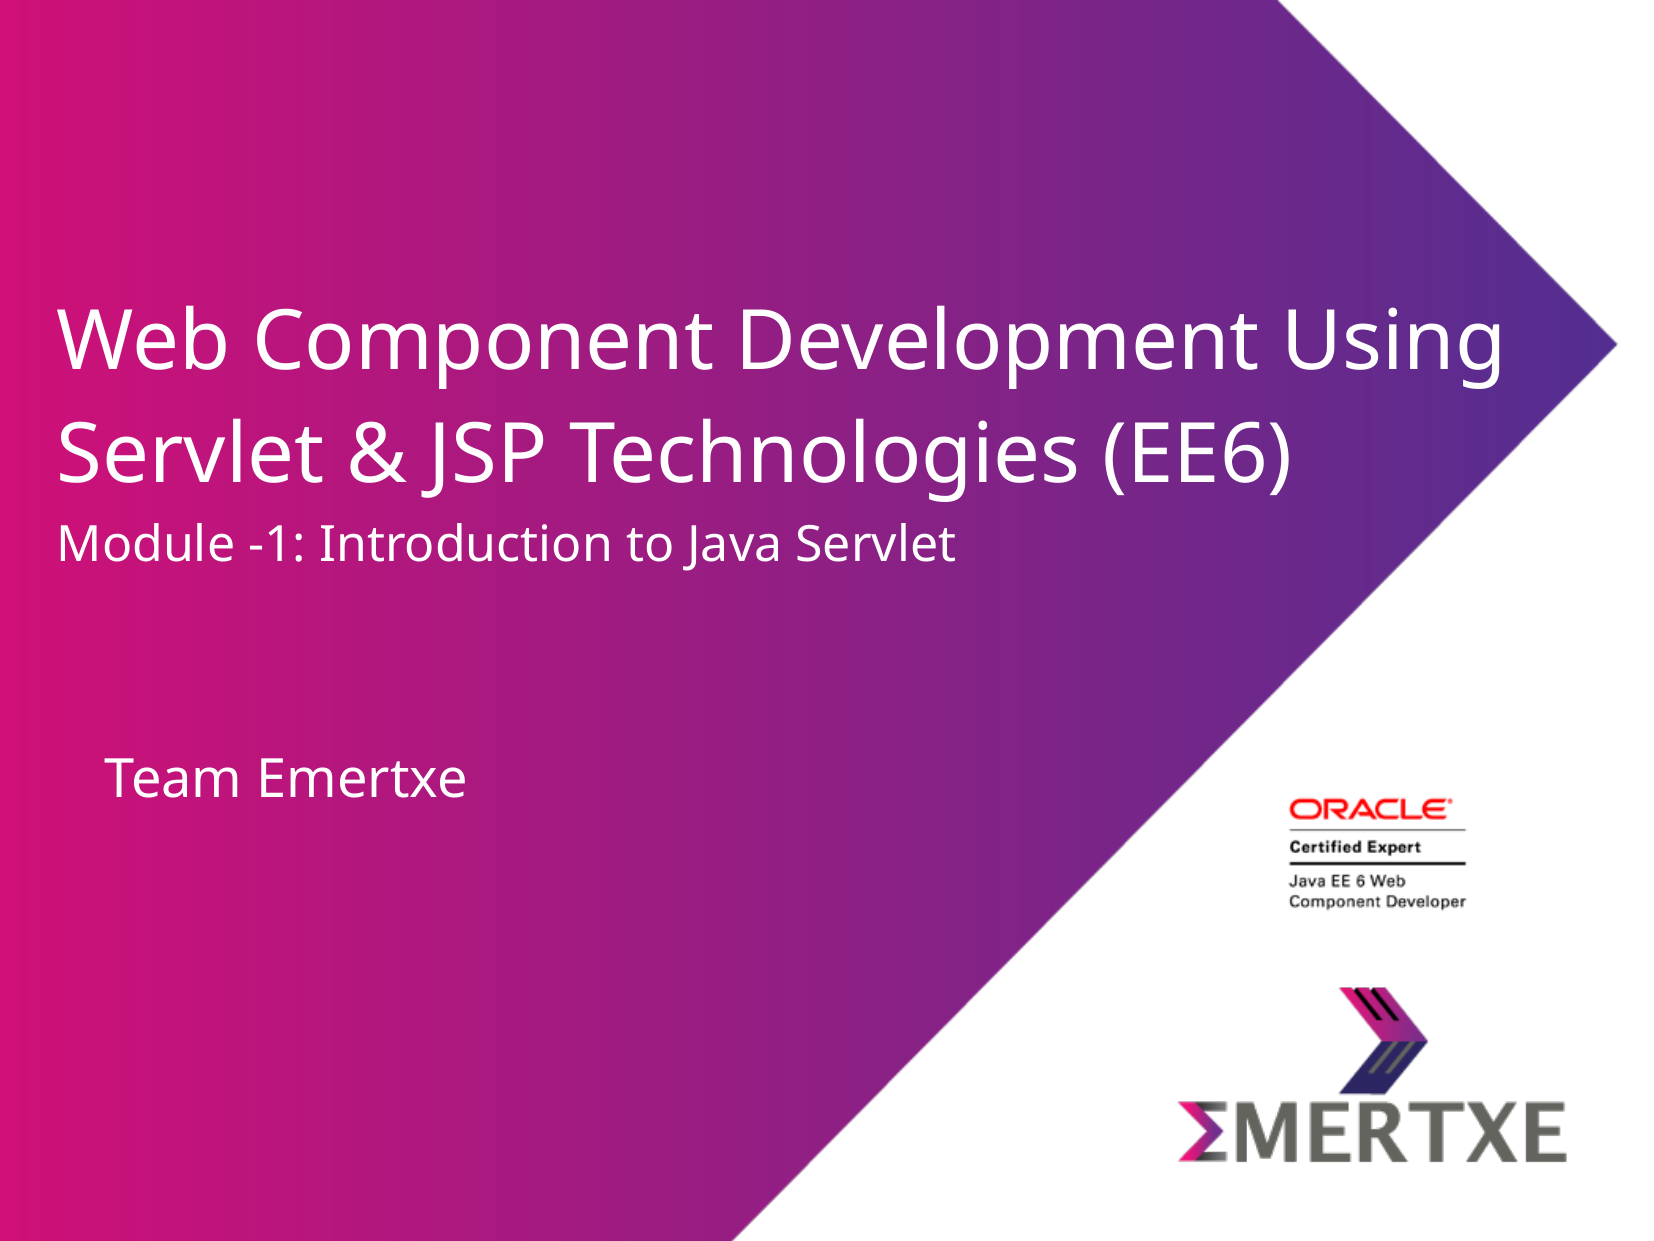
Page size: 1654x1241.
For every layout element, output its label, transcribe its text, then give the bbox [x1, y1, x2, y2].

picture [0, 0, 1654, 1241]
title Web Component Development Using Servlet & JSP Technologies (EE6) Module -1: Introduction to Java Servlet [56, 252, 1546, 604]
